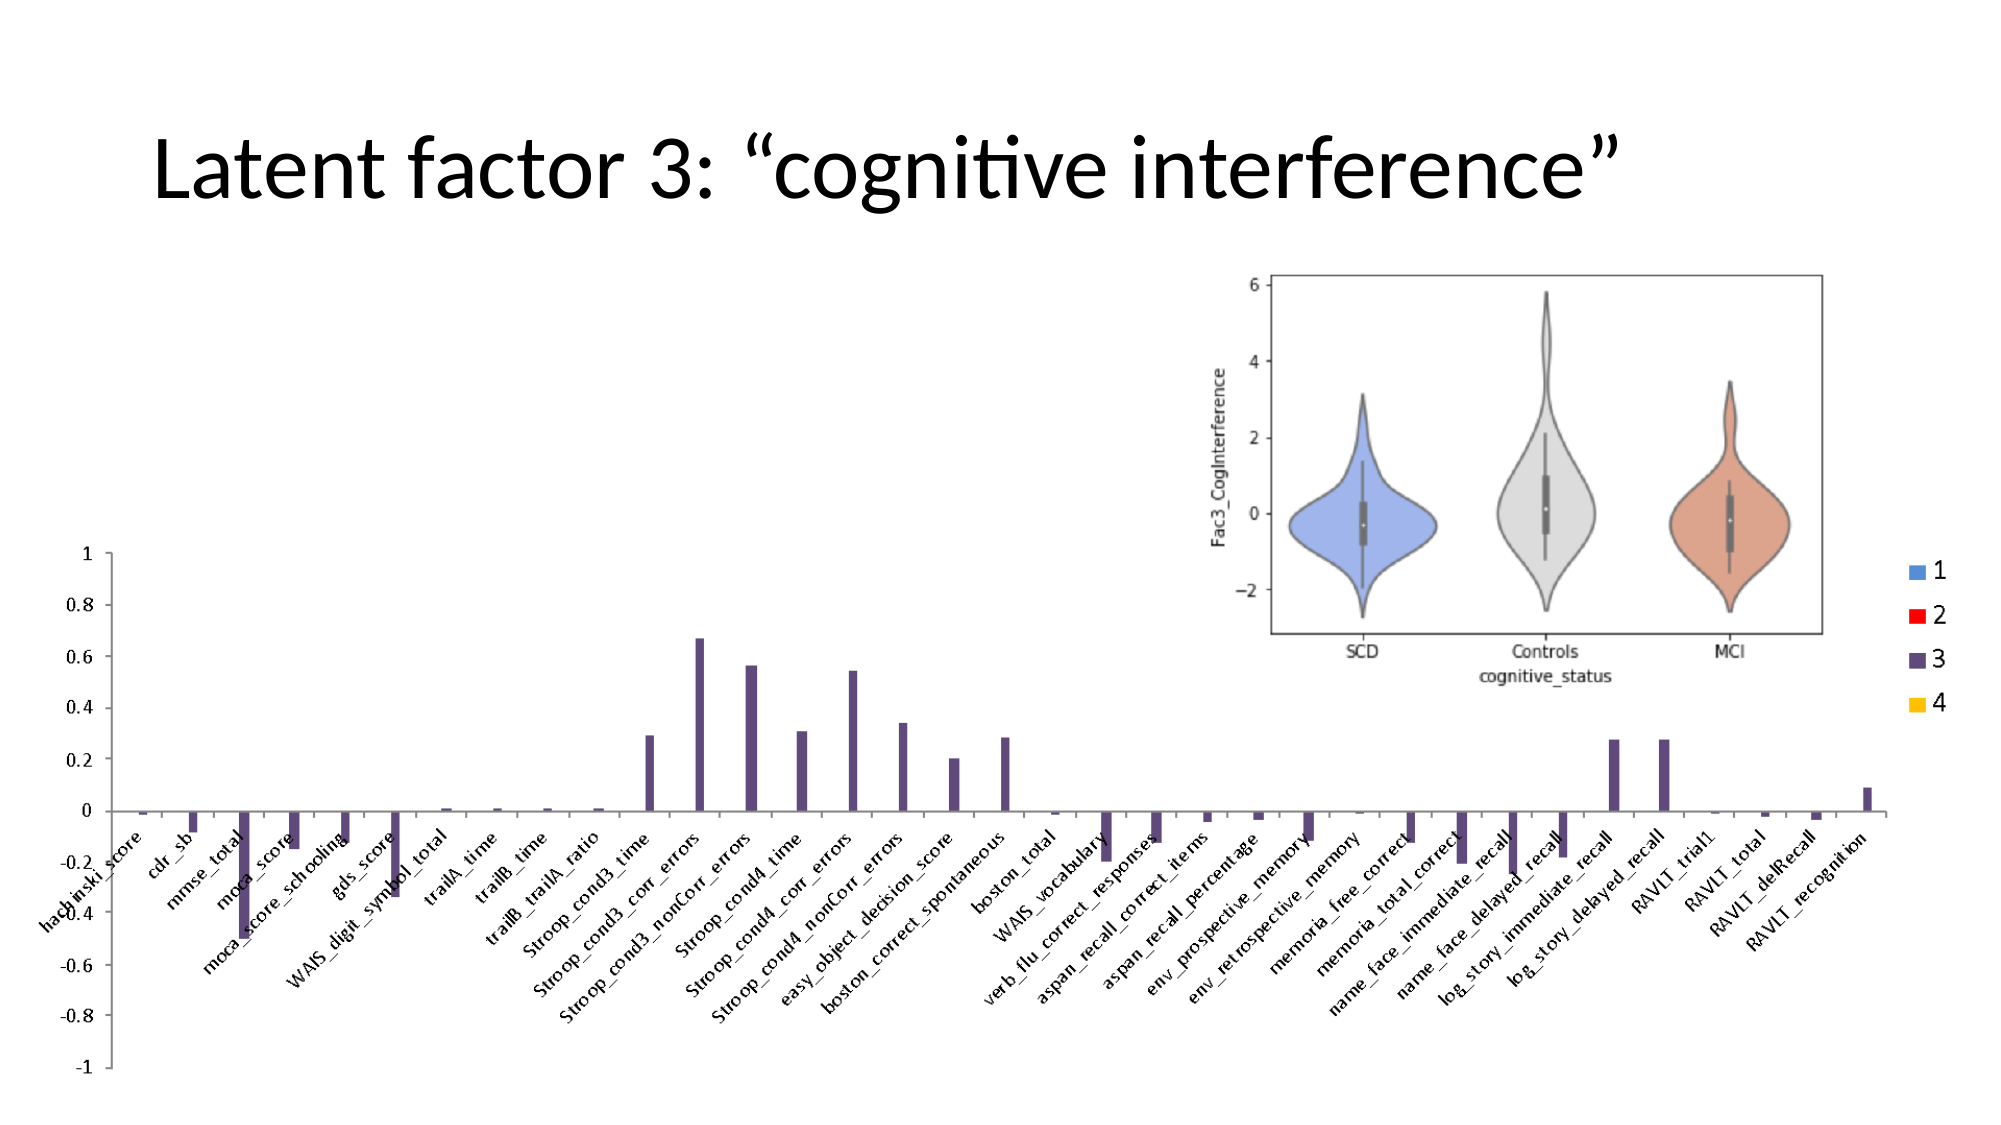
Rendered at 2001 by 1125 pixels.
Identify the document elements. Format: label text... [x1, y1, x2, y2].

picture [19, 248, 1978, 1087]
title Latent factor 3: “cognitive interference” [137, 59, 1863, 278]
